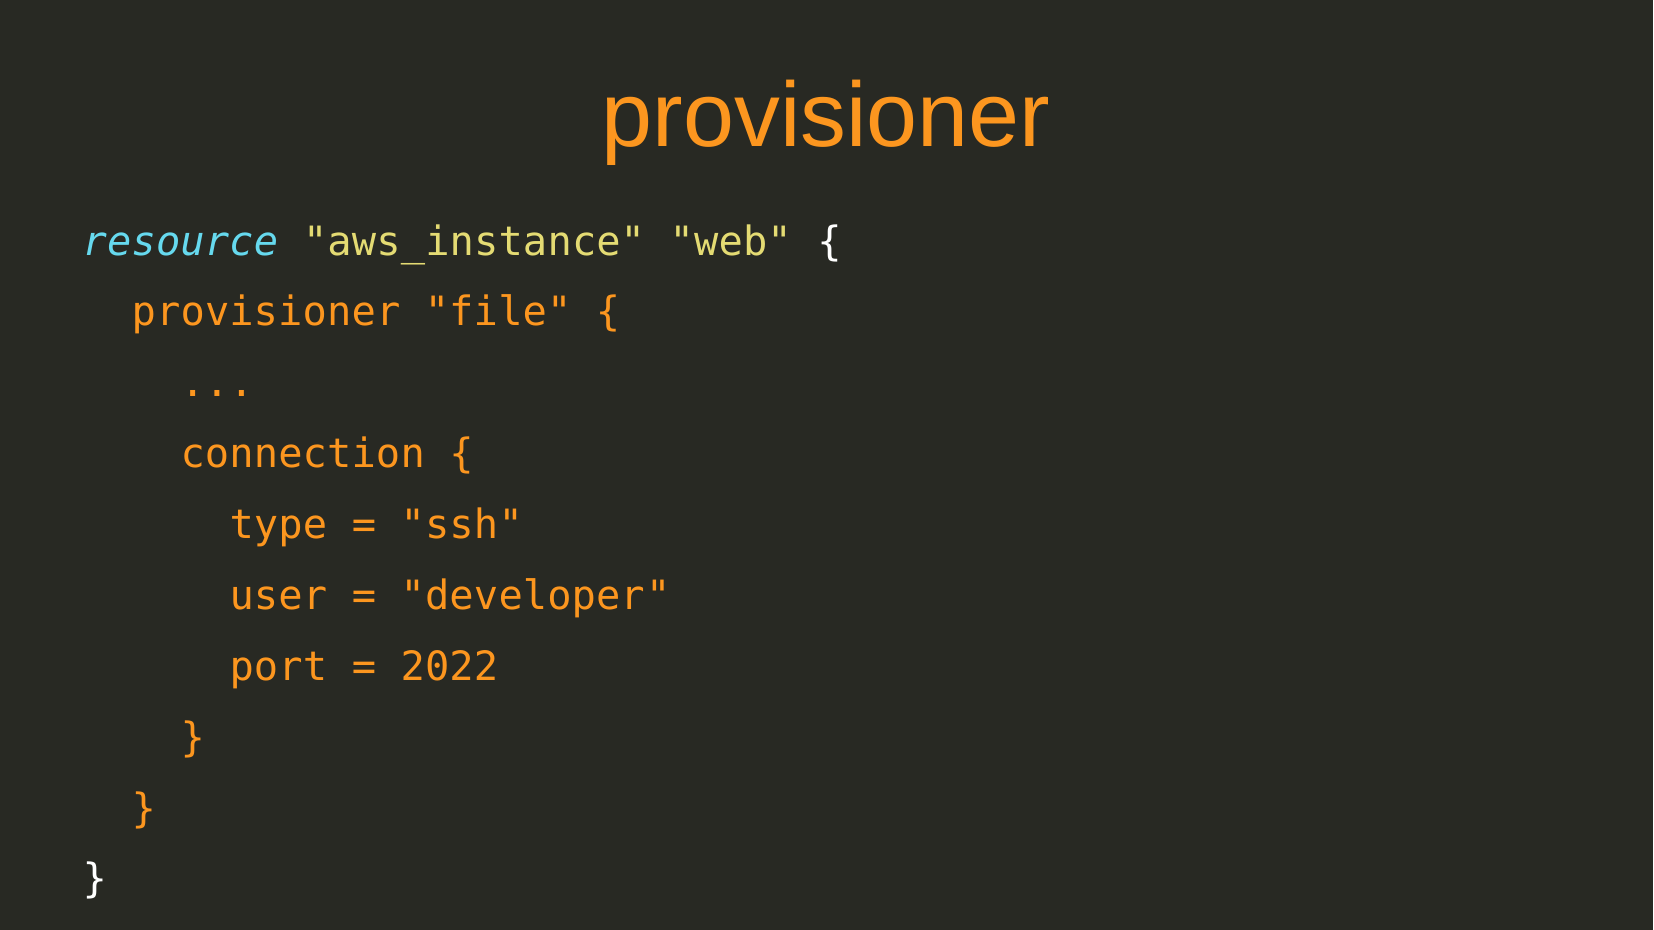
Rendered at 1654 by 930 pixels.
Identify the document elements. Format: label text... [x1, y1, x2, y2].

list resource "aws_instance" "web" { provisioner "file" { ... connection { type = "ssh" user = "developer" port = 2022 } } } [82, 217, 1571, 908]
title provisioner [82, 37, 1571, 193]
